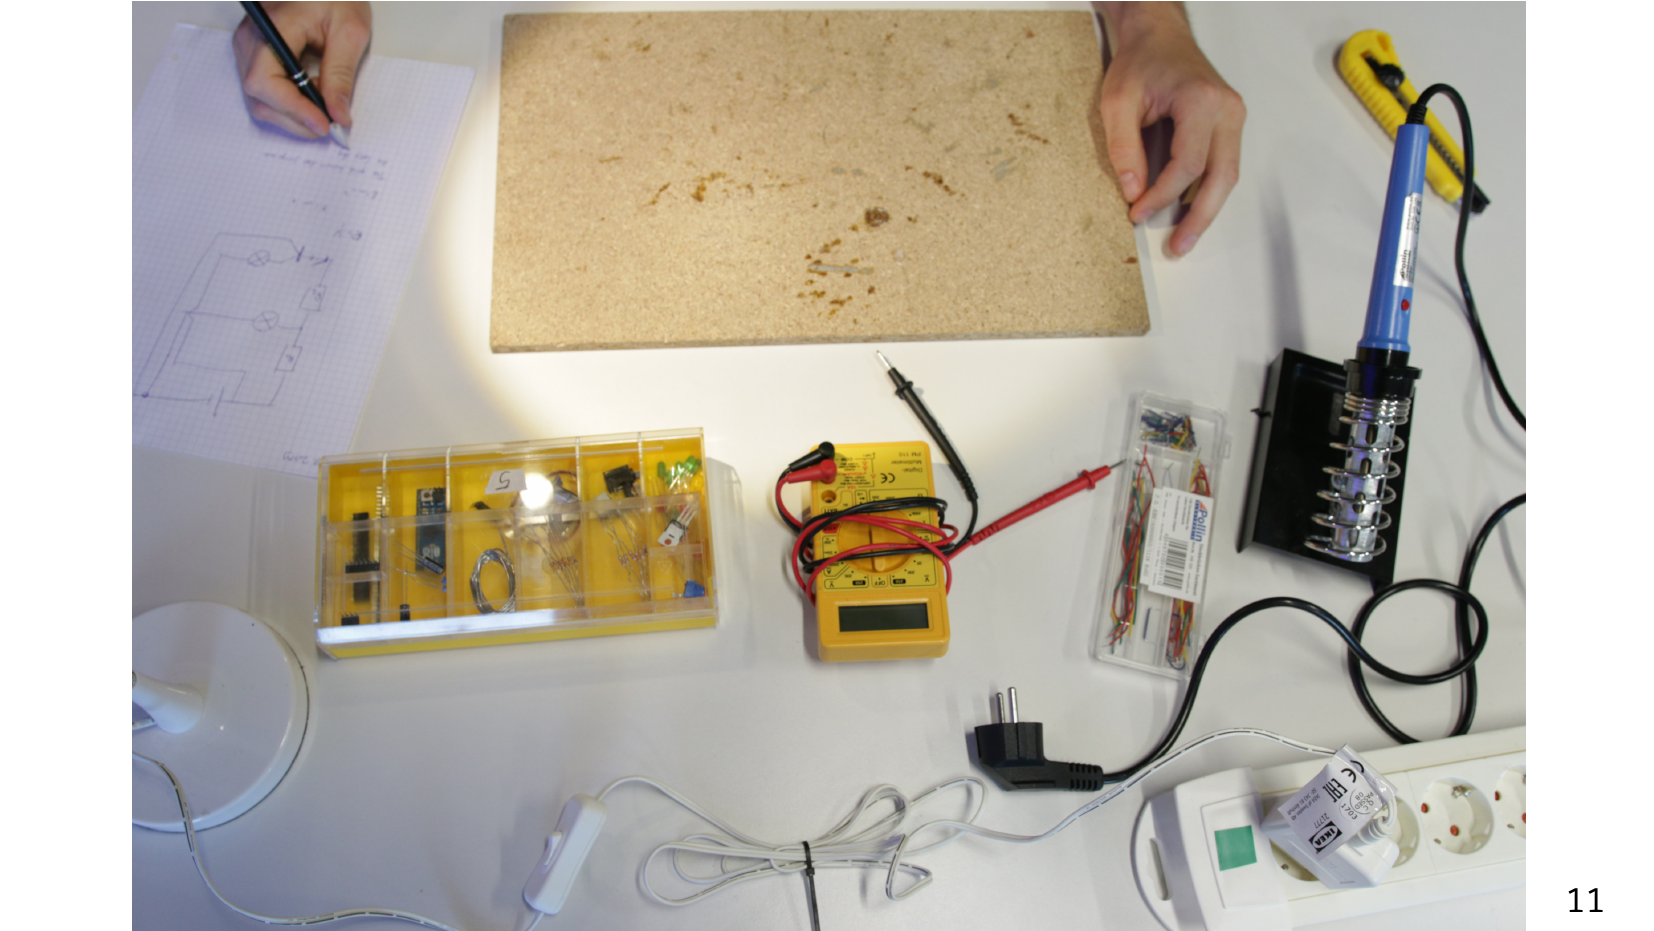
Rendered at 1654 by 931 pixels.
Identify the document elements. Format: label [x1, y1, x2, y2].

picture [132, 1, 1526, 931]
